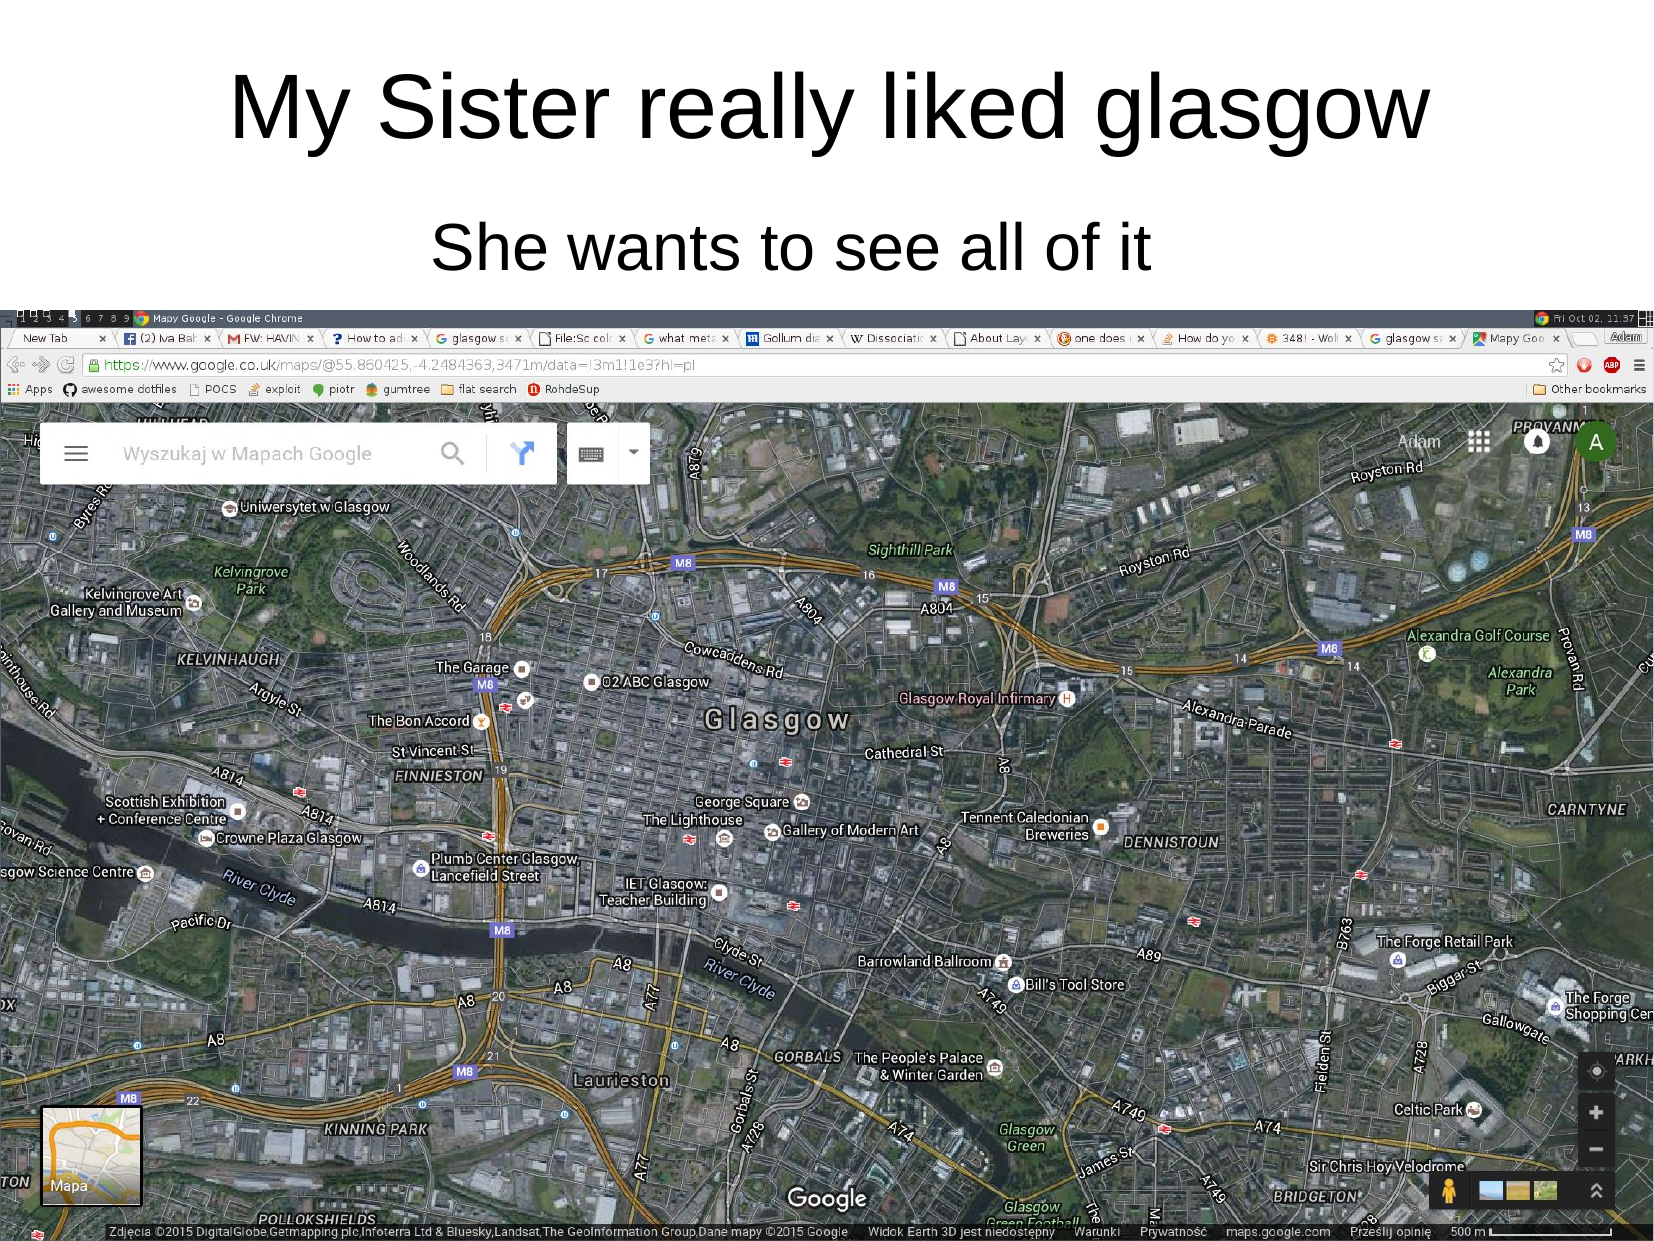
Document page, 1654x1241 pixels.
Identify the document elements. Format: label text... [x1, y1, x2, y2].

picture [0, 310, 1654, 1241]
list She wants to see all of it [360, 210, 1654, 310]
title My Sister really liked glasgow [86, 2, 1576, 211]
